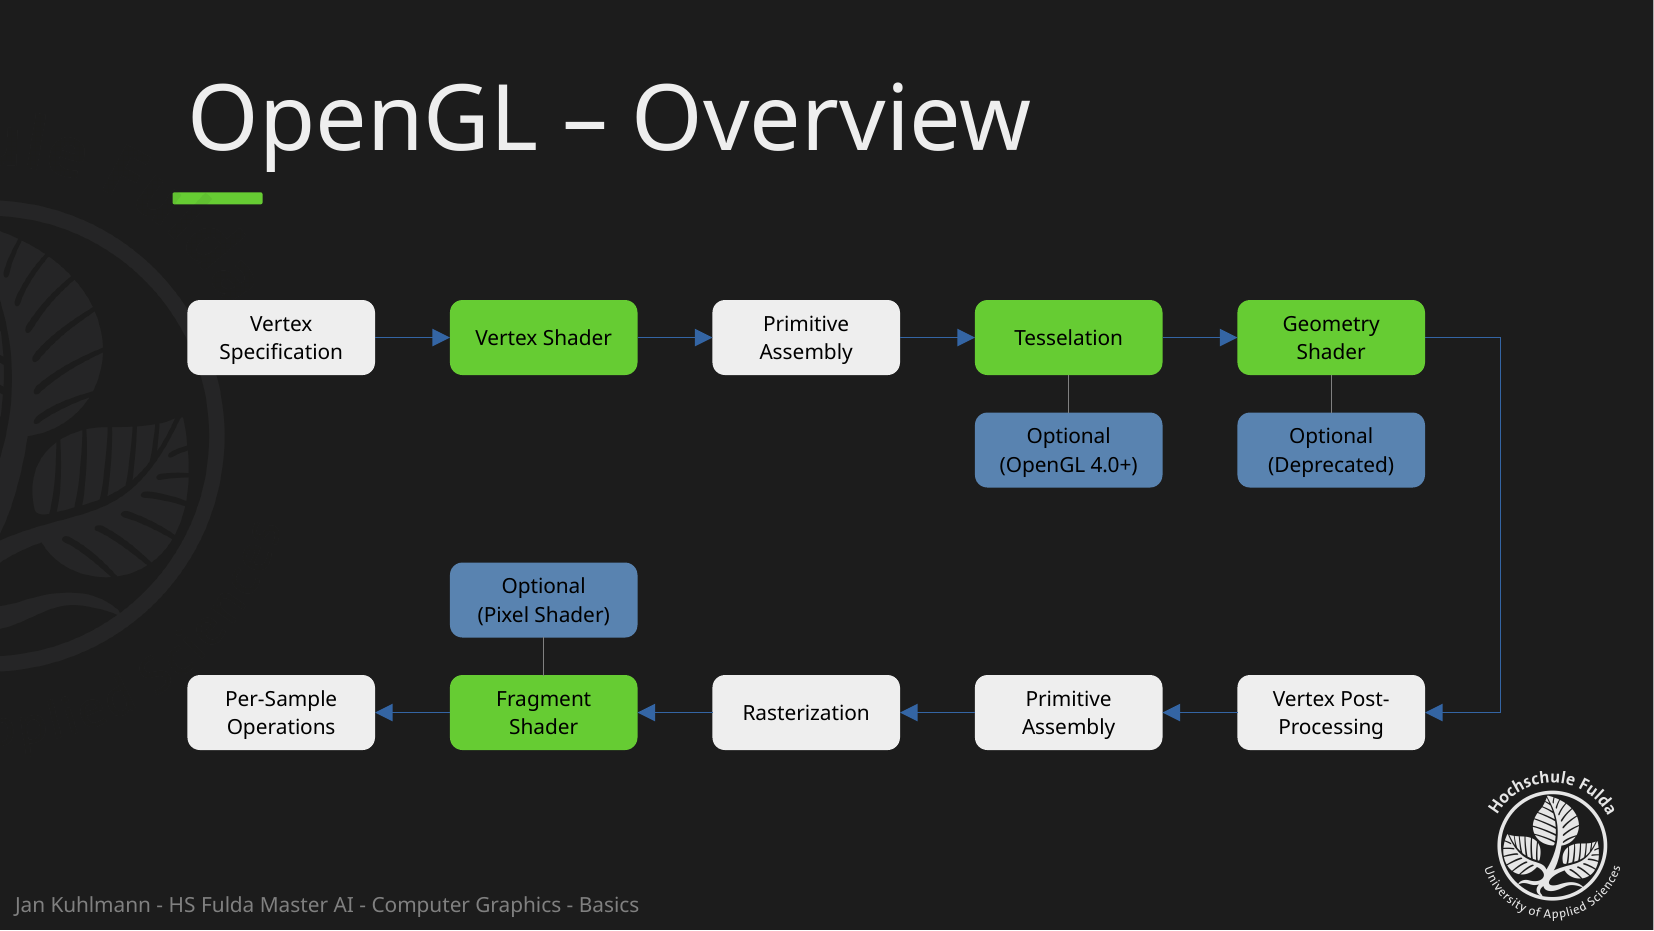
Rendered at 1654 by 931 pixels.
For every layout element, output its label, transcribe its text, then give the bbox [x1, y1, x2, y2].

text_box Optional (Pixel Shader) [449, 562, 638, 638]
text_box Primitive Assembly [712, 300, 901, 376]
text_box Vertex Post-Processing [1237, 675, 1426, 751]
text_box Vertex Shader [449, 300, 638, 376]
text_box Rasterization [712, 675, 901, 751]
title OpenGL – Overview [187, 37, 1571, 193]
text_box Optional (Deprecated) [1237, 412, 1426, 488]
text_box Vertex Specification [187, 300, 376, 376]
text_box Fragment Shader [449, 675, 638, 751]
text_box Geometry Shader [1237, 300, 1426, 376]
text_box Per-Sample Operations [187, 675, 376, 751]
text_box Tesselation [974, 300, 1163, 376]
text_box Optional (OpenGL 4.0+) [974, 412, 1163, 488]
text_box Primitive Assembly [974, 675, 1163, 751]
picture [1485, 771, 1620, 921]
